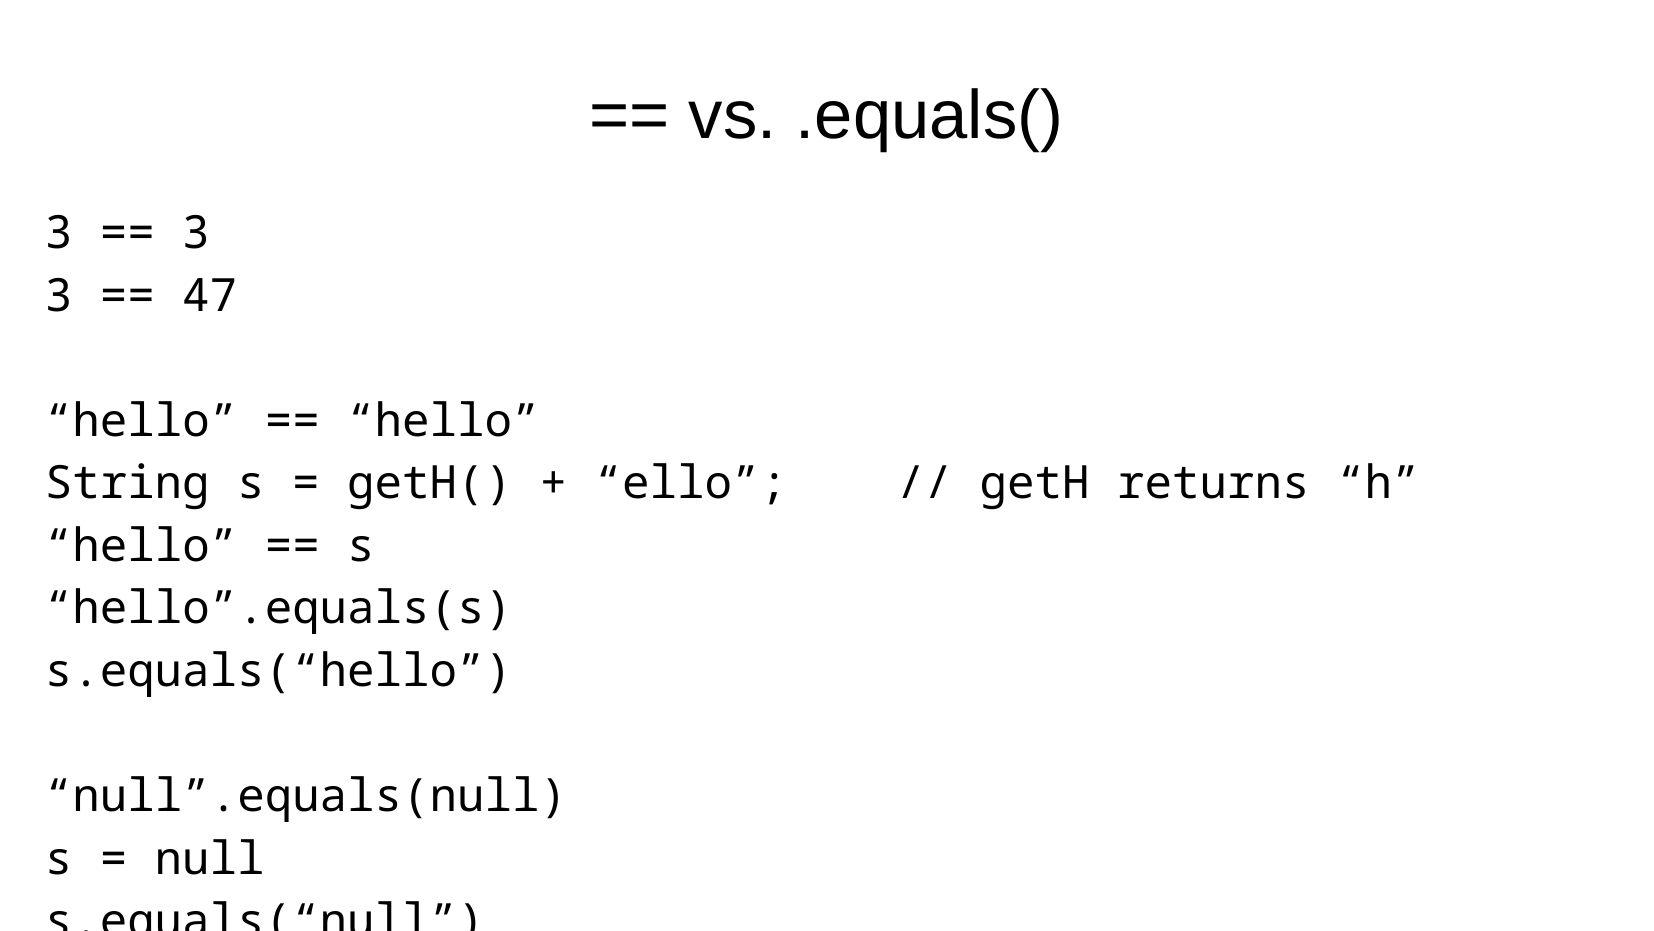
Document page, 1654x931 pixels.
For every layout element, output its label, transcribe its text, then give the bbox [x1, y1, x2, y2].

title == vs. .equals() [82, 37, 1571, 192]
text_box 3 == 3 3 == 47 “hello” == “hello” String s = getH() + “ello”; // getH returns “h” “hello” == s “hello”.equals(s) s.equals(“hello”) “null”.equals(null) s = null s.equals(“null”) s.equals(null) [30, 192, 1606, 916]
